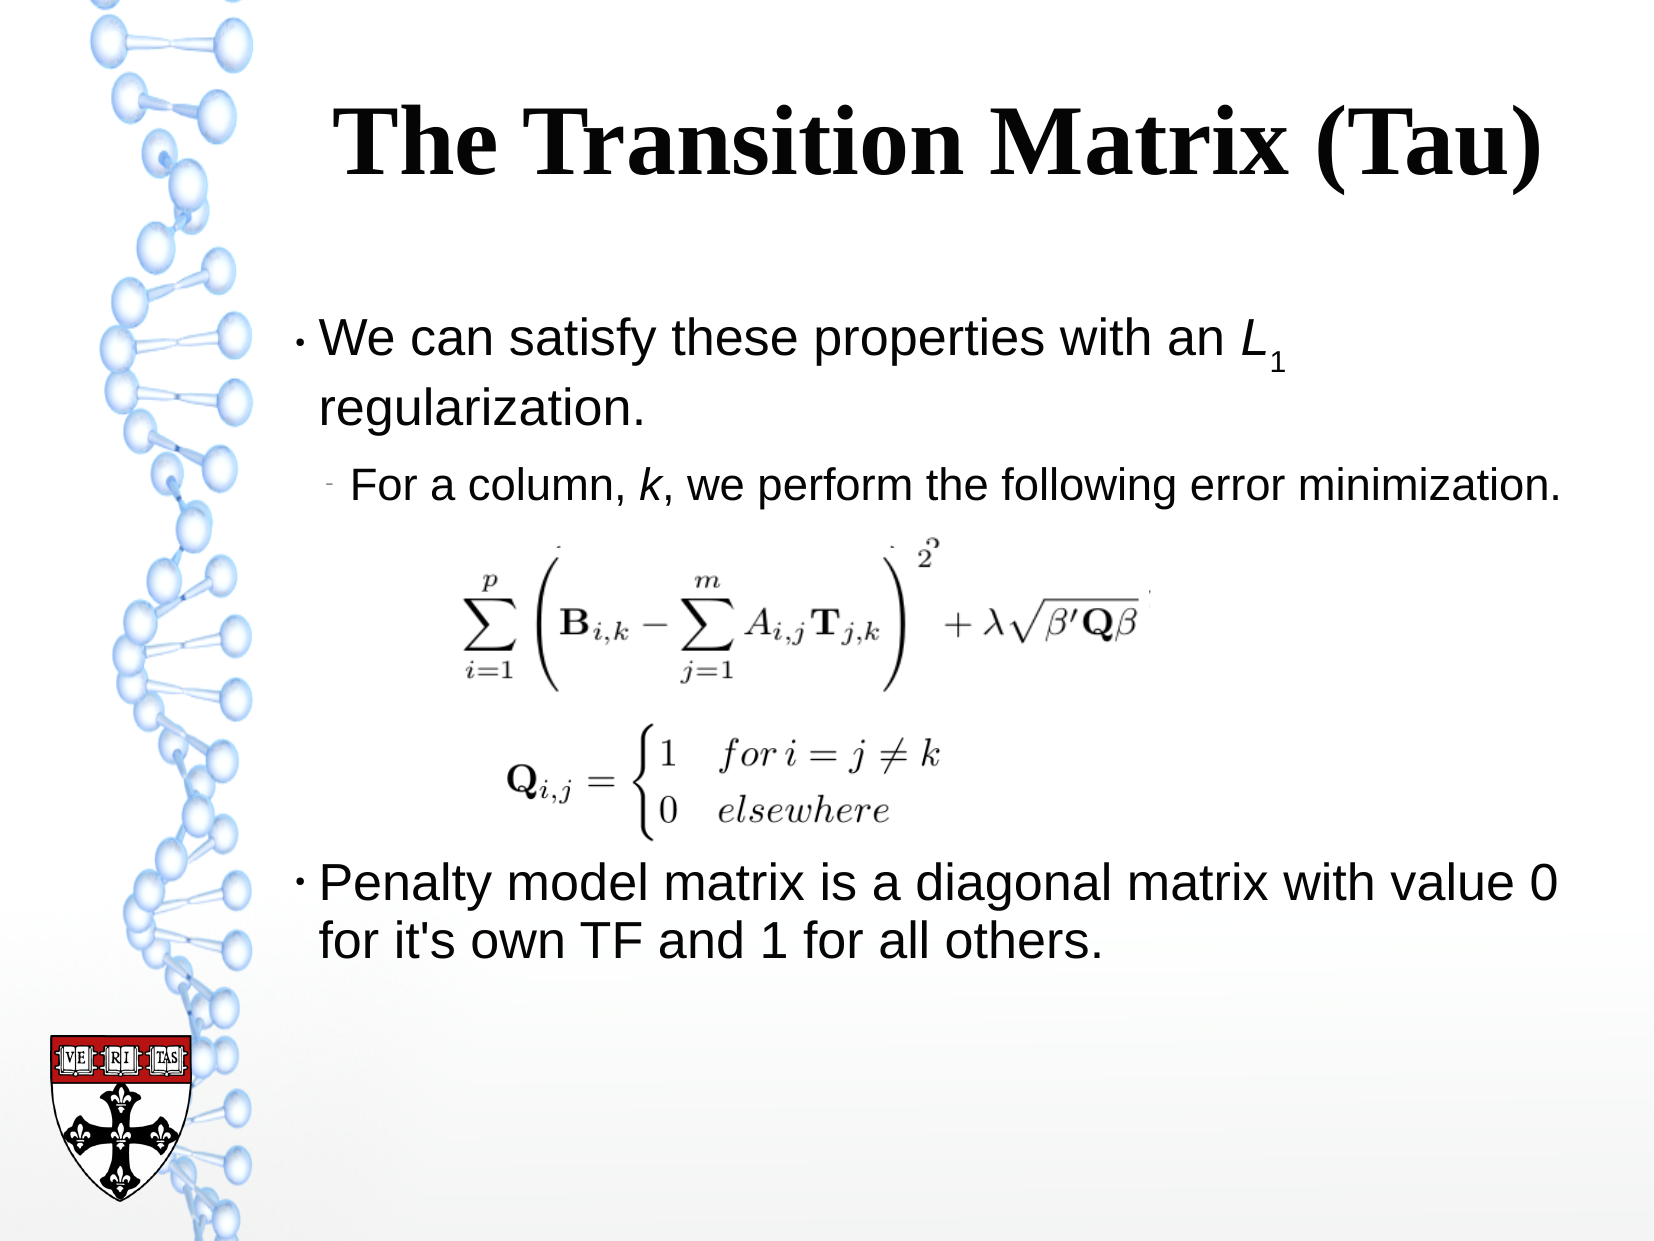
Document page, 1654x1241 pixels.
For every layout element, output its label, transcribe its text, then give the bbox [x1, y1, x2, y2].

title The Transition Matrix (Tau) [194, 37, 1654, 245]
picture [0, 0, 1654, 1241]
list We can satisfy these properties with an L1 regularization. For a column, k, we perform the following error minimization. Penalty model matrix is a diagonal matrix with value 0 for it's own TF and 1 for all others. [287, 307, 1571, 1028]
